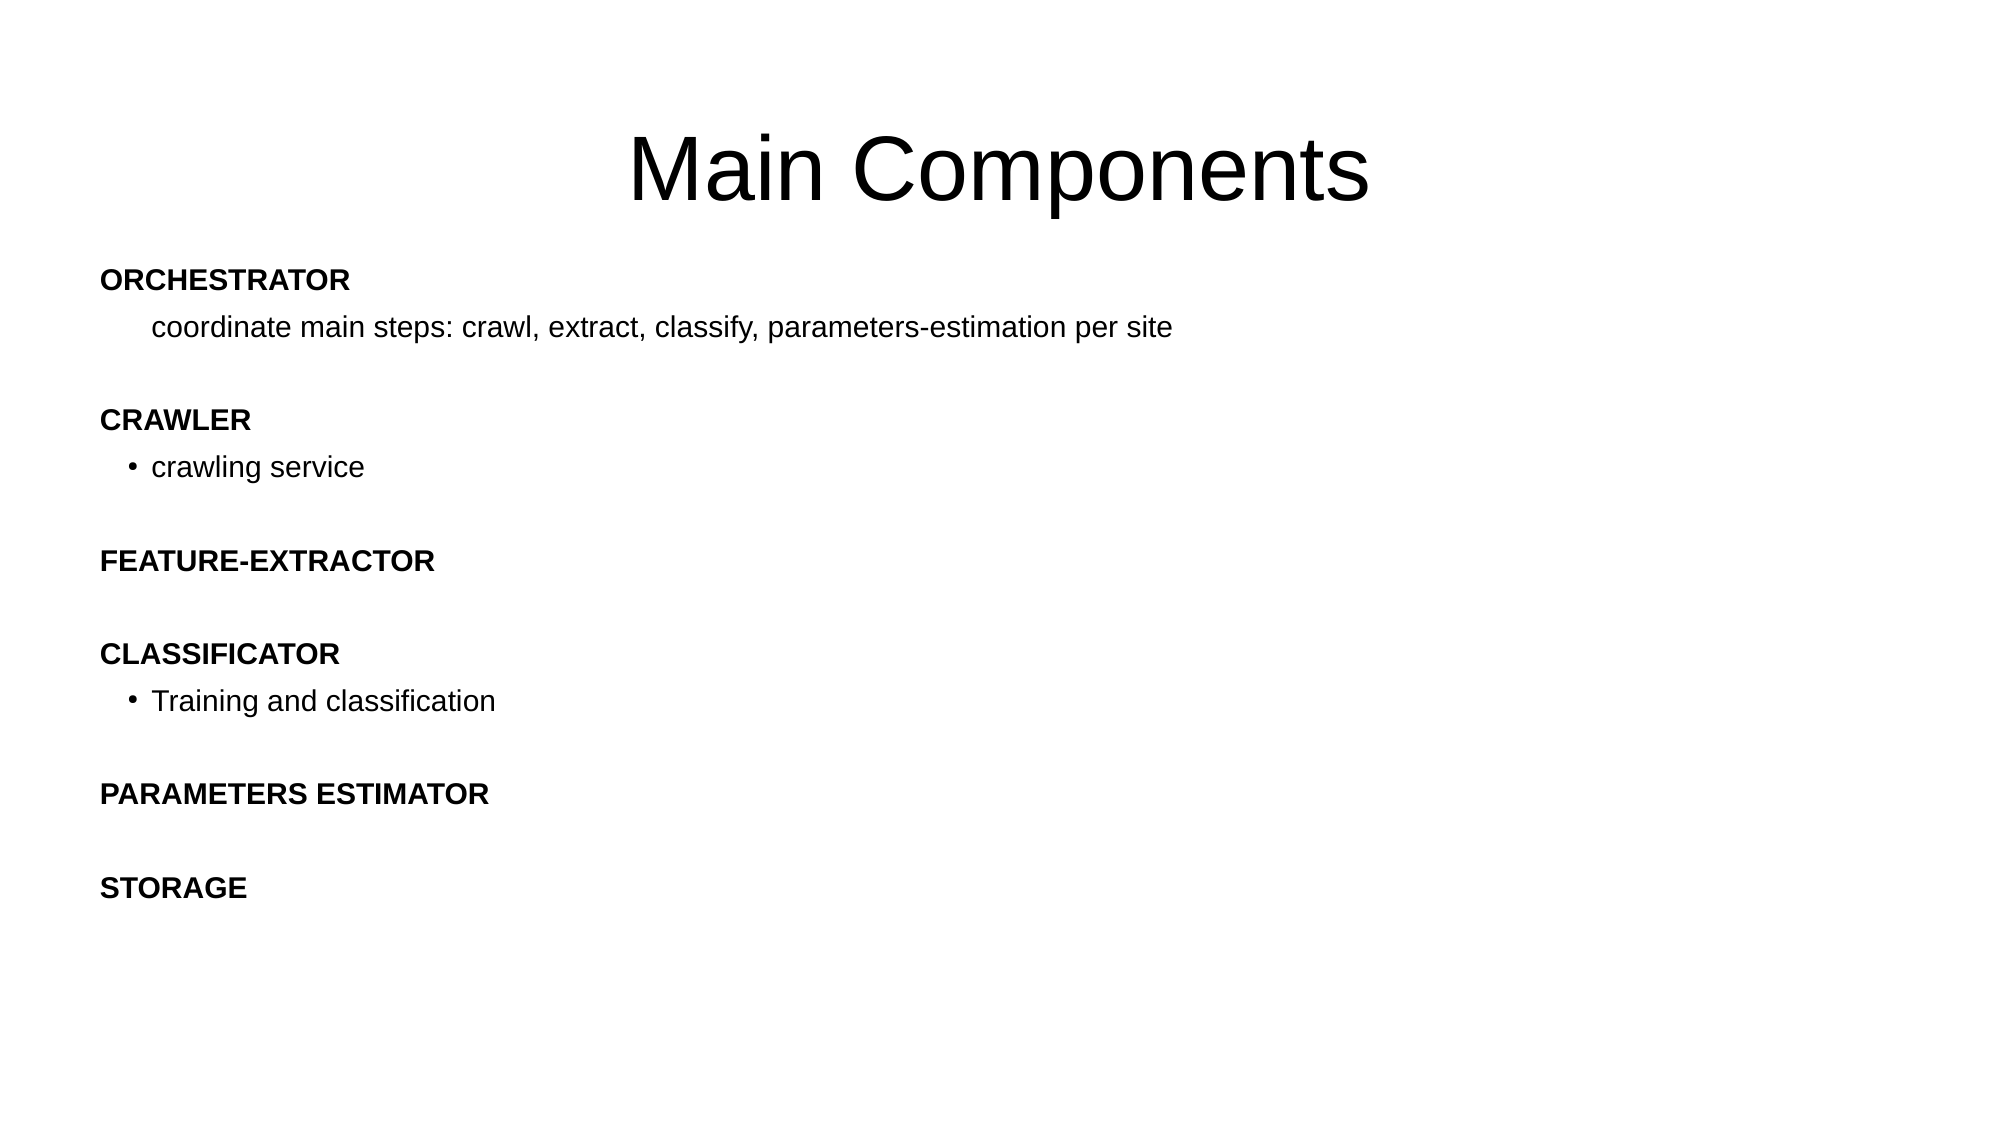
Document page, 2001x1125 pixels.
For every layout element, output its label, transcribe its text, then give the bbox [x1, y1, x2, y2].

list ORCHESTRATOR coordinate main steps: crawl, extract, classify, parameters-estimation per site CRAWLER crawling service FEATURE-EXTRACTOR CLASSIFICATOR Training and classification PARAMETERS ESTIMATOR STORAGE [99, 263, 1900, 916]
title Main Components [137, 59, 1863, 263]
